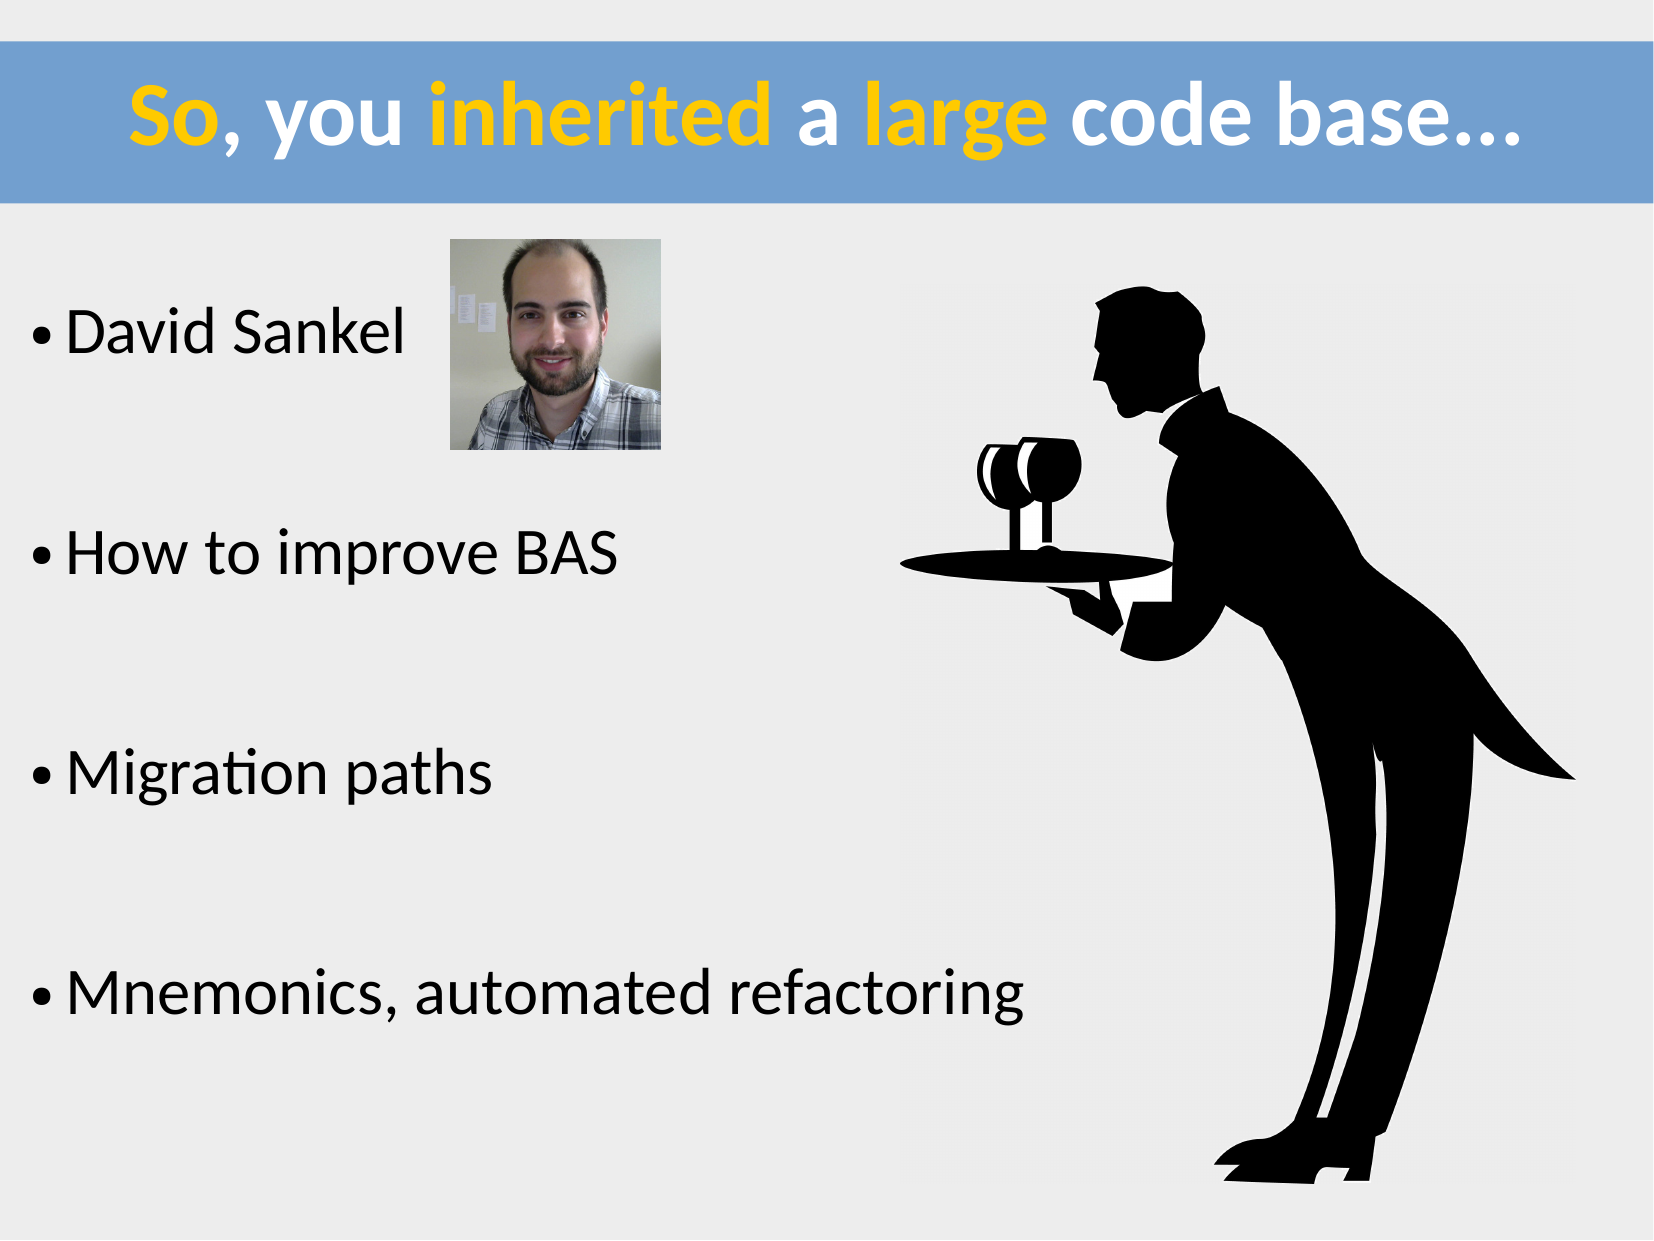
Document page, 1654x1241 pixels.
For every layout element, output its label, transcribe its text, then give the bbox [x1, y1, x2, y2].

picture [900, 284, 1576, 296]
title So, you inherited a large code base... [0, 41, 1654, 204]
picture [450, 239, 661, 451]
text_box David Sankel How to improve BAS Migration paths Mnemonics, automated refactoring [15, 296, 1636, 1216]
